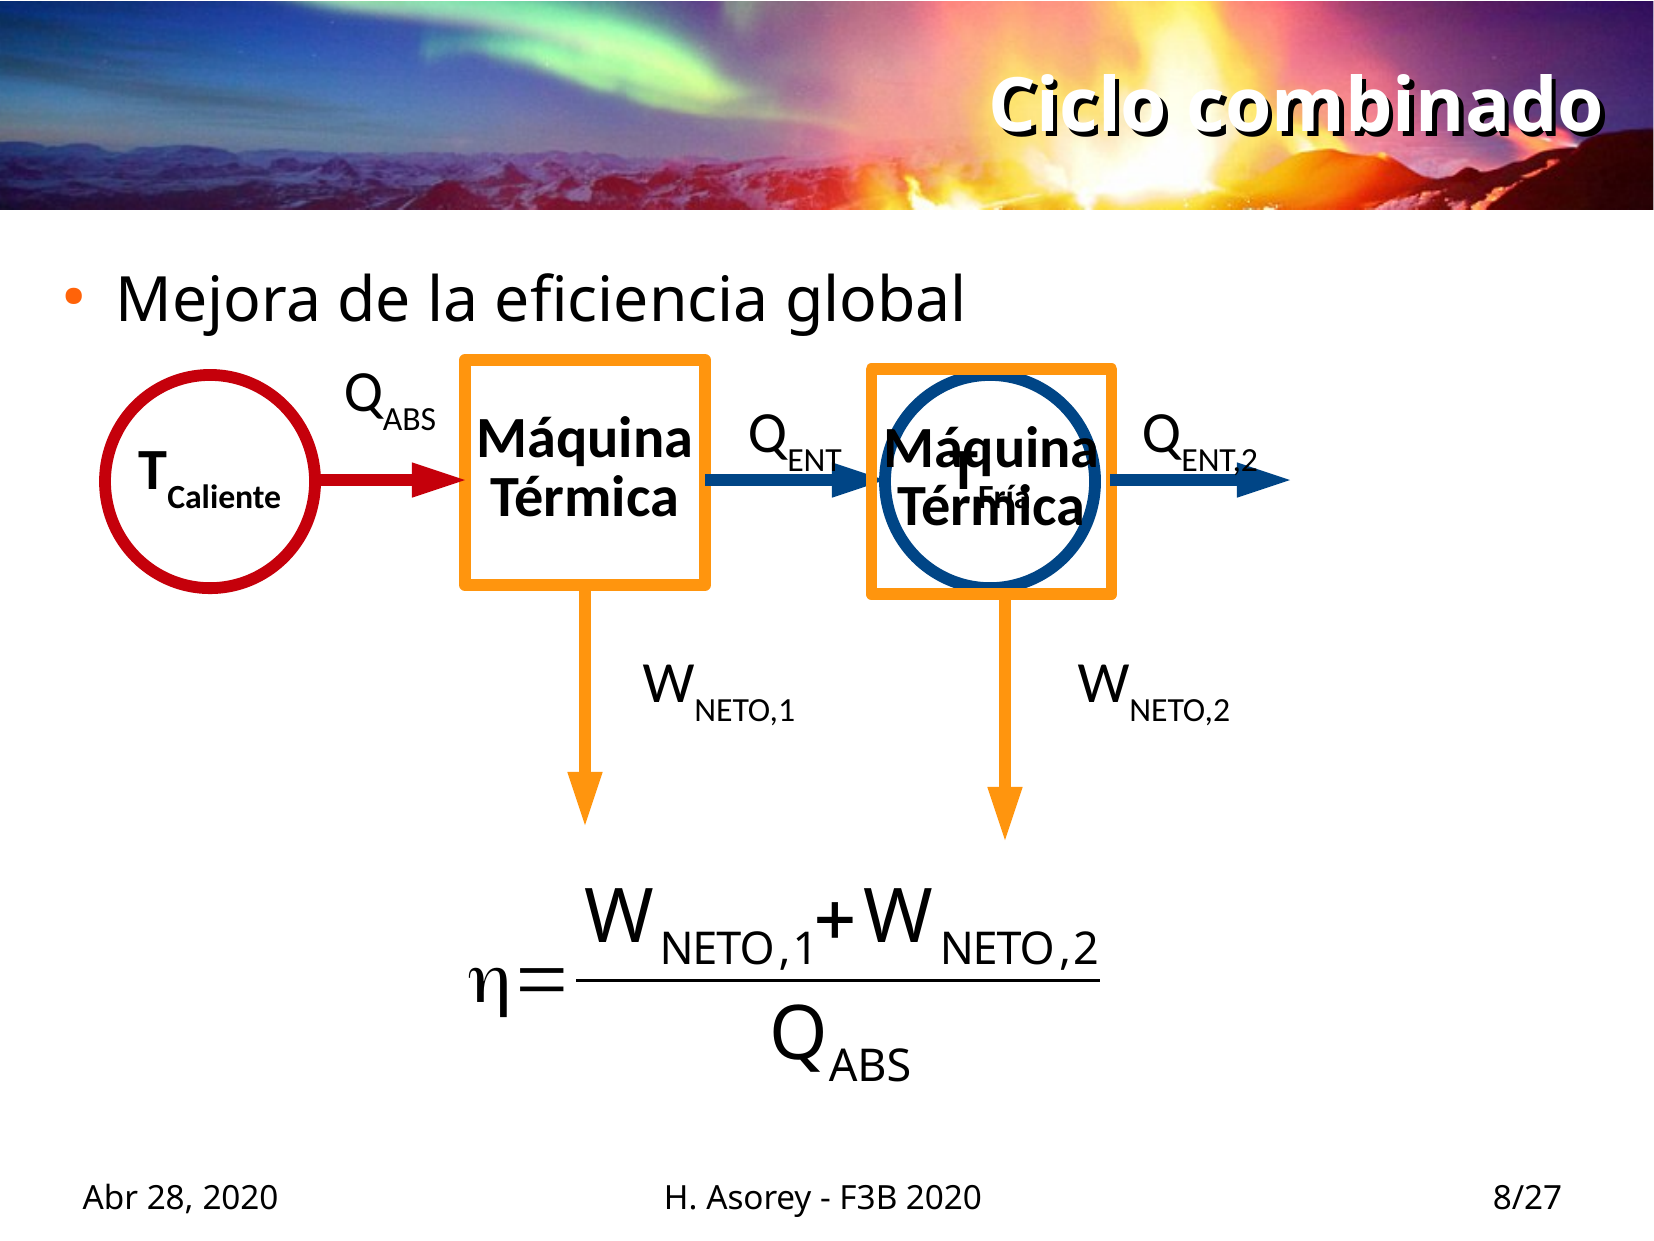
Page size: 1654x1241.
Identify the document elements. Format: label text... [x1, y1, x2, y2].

list Mejora de la eficiencia global [45, 255, 1606, 1156]
title Ciclo combinado [45, 15, 1606, 191]
text_box TCaliente [105, 374, 315, 589]
text_box Máquina Térmica [465, 360, 706, 586]
text_box WNETO,2 [1047, 651, 1261, 751]
text_box WNETO,1 [612, 651, 826, 751]
picture [0, 1, 1654, 210]
chart [458, 870, 1111, 1092]
text_box Máquina Térmica [871, 369, 1112, 595]
